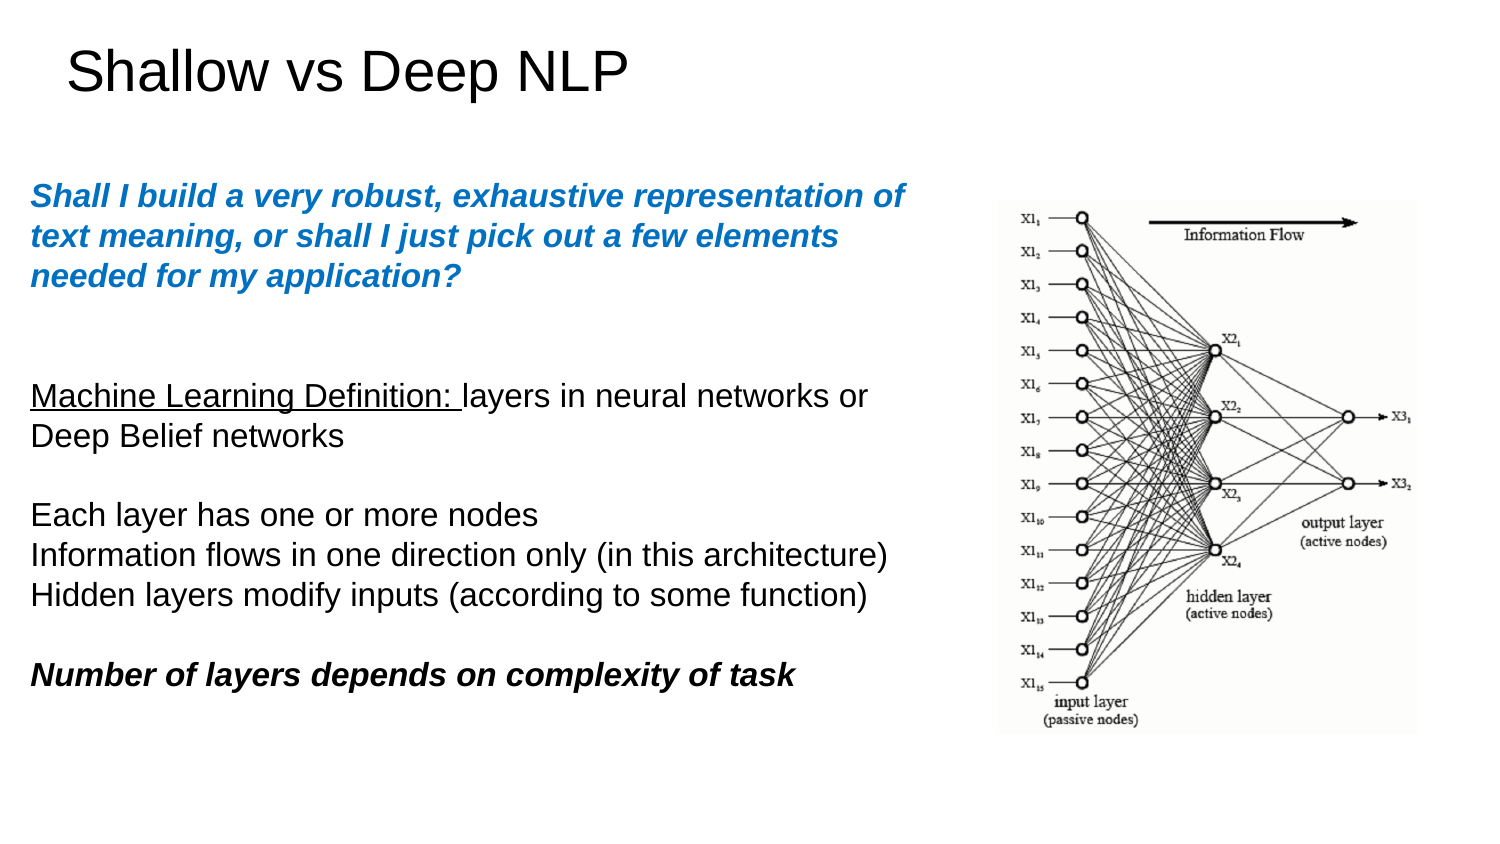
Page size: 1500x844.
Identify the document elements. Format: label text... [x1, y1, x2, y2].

title Shallow vs Deep NLP [51, 18, 1449, 112]
picture [997, 200, 1418, 734]
text_box Shall I build a very robust, exhaustive representation of text meaning, or shall I just pick out a few elements needed for my application? Machine Learning Definition: layers in neural networks or Deep Belief networks Each layer has one or more nodes Information flows in one direction only (in this architecture) Hidden layers modify inputs (according to some function) Number of layers depends on complexity of task [15, 166, 950, 844]
